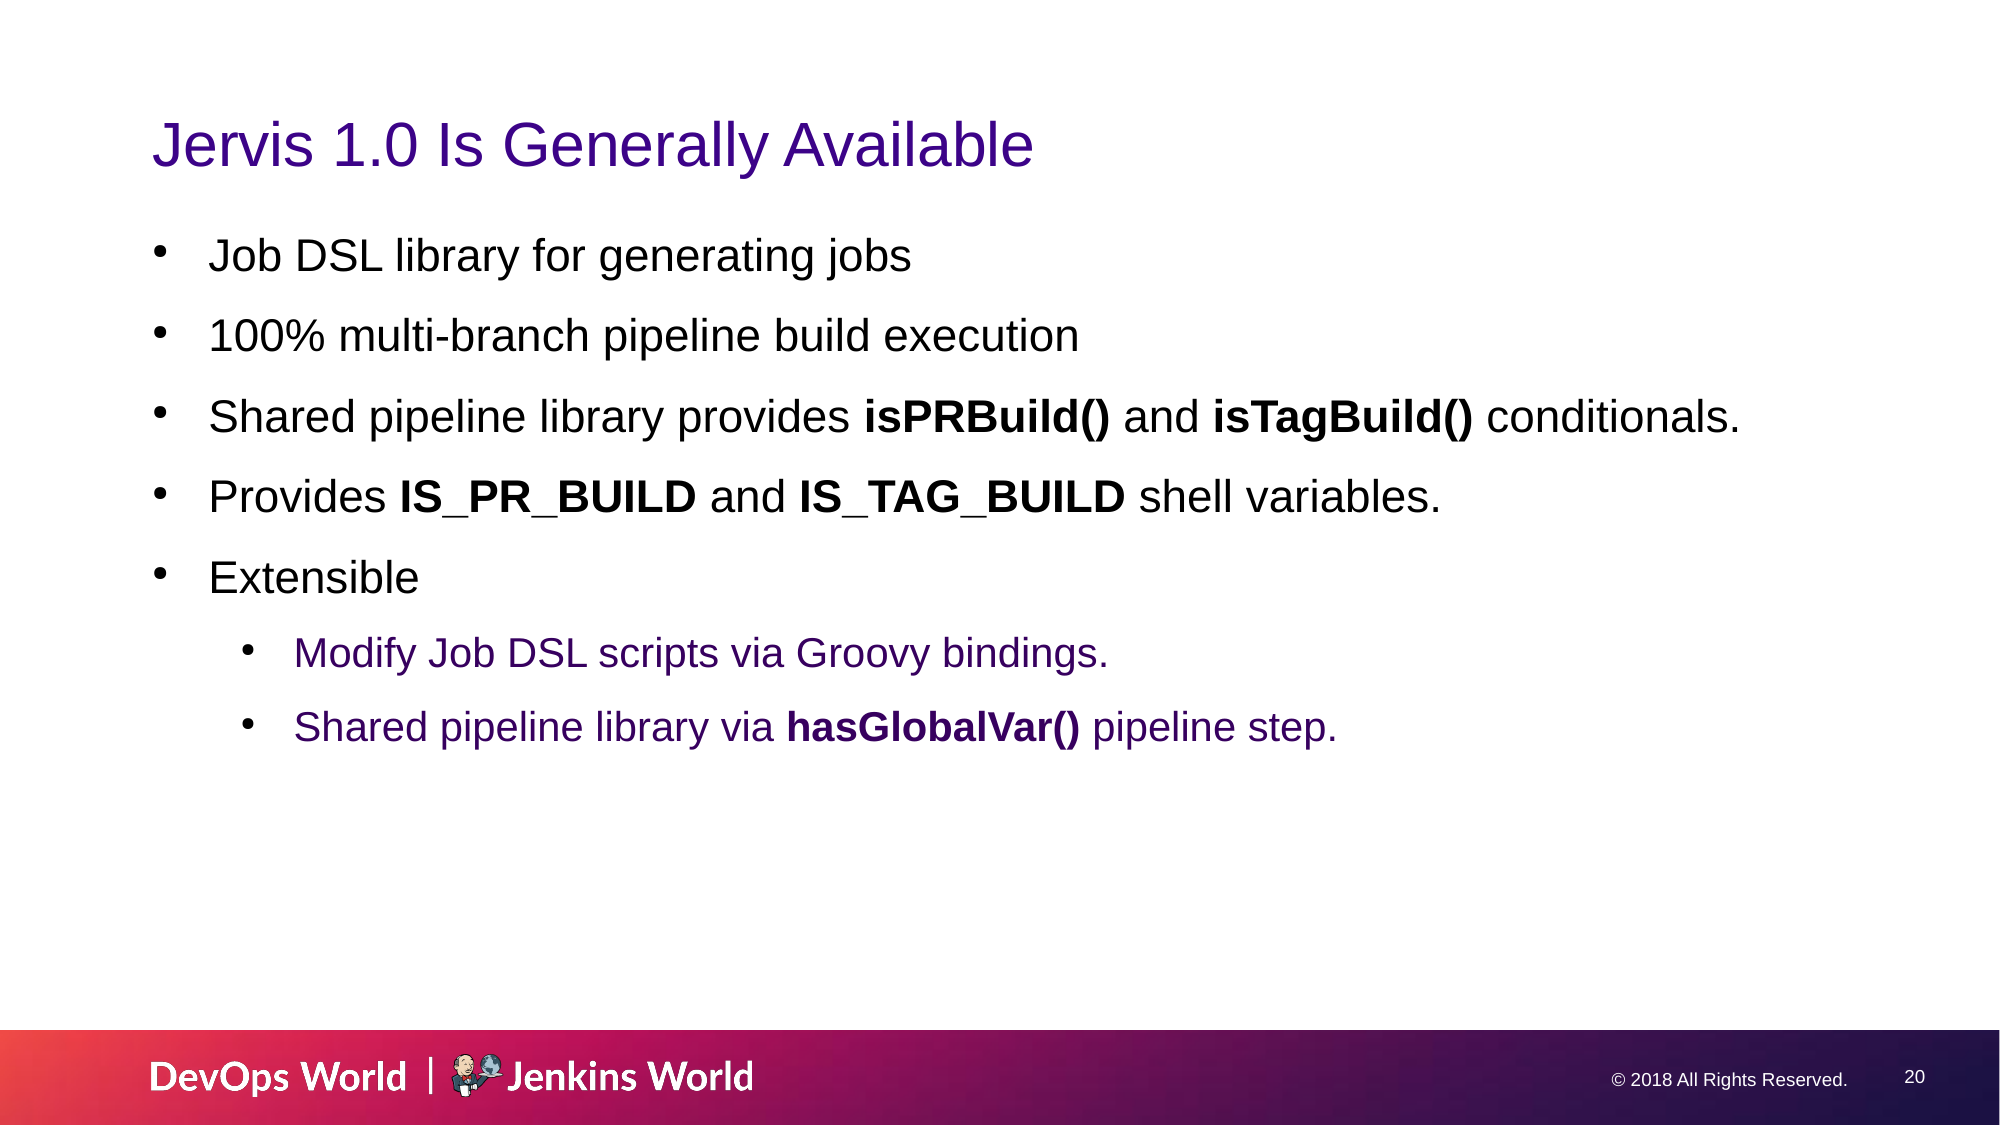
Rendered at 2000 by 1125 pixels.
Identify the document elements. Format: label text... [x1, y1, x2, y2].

picture [0, 1030, 2000, 1125]
title Jervis 1.0 Is Generally Available [152, 60, 1848, 180]
list Job DSL library for generating jobs 100% multi-branch pipeline build execution Shared pipeline library provides isPRBuild() and isTagBuild() conditionals. Provides IS_PR_BUILD and IS_TAG_BUILD shell variables. Extensible Modify Job DSL scripts via Groovy bindings. Shared pipeline library via hasGlobalVar() pipeline step. [152, 225, 1848, 975]
